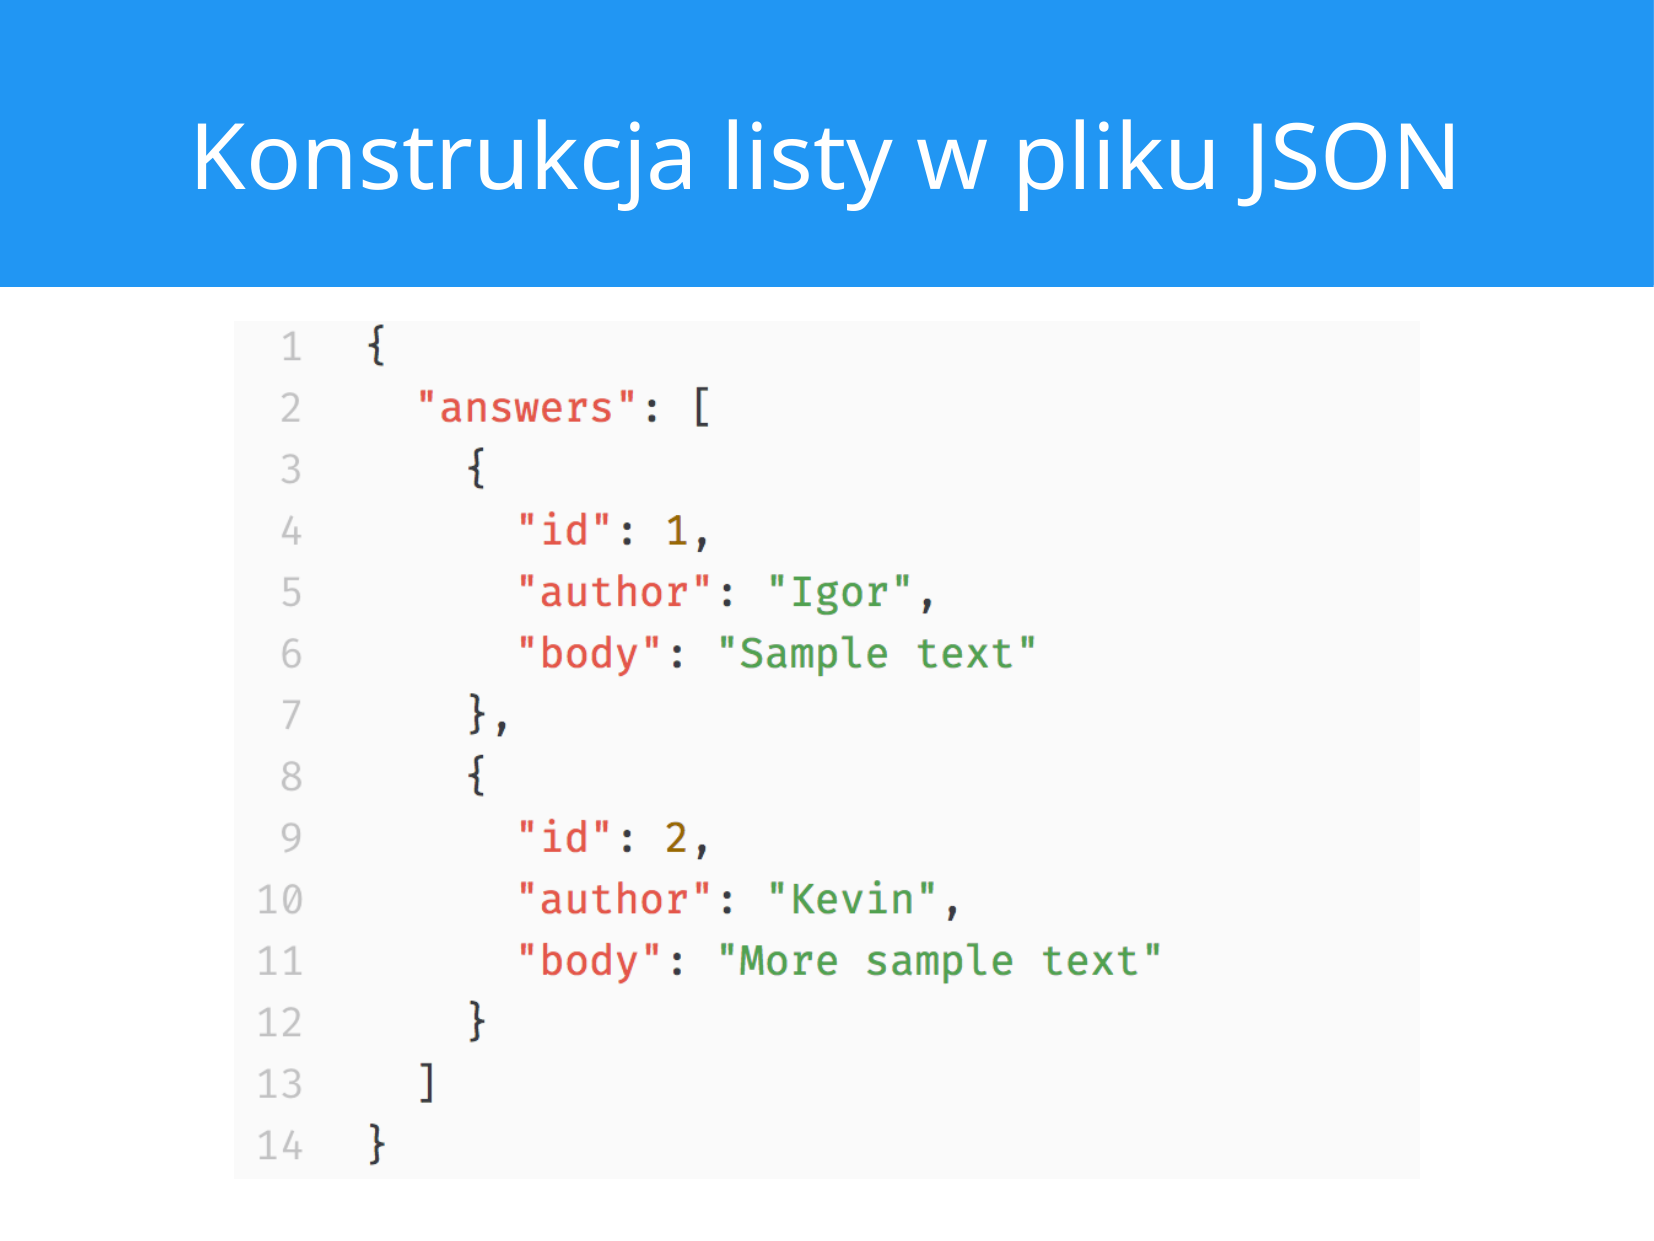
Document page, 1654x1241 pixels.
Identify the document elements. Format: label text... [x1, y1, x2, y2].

title Konstrukcja listy w pliku JSON [82, 97, 1571, 209]
picture [234, 321, 1420, 1179]
